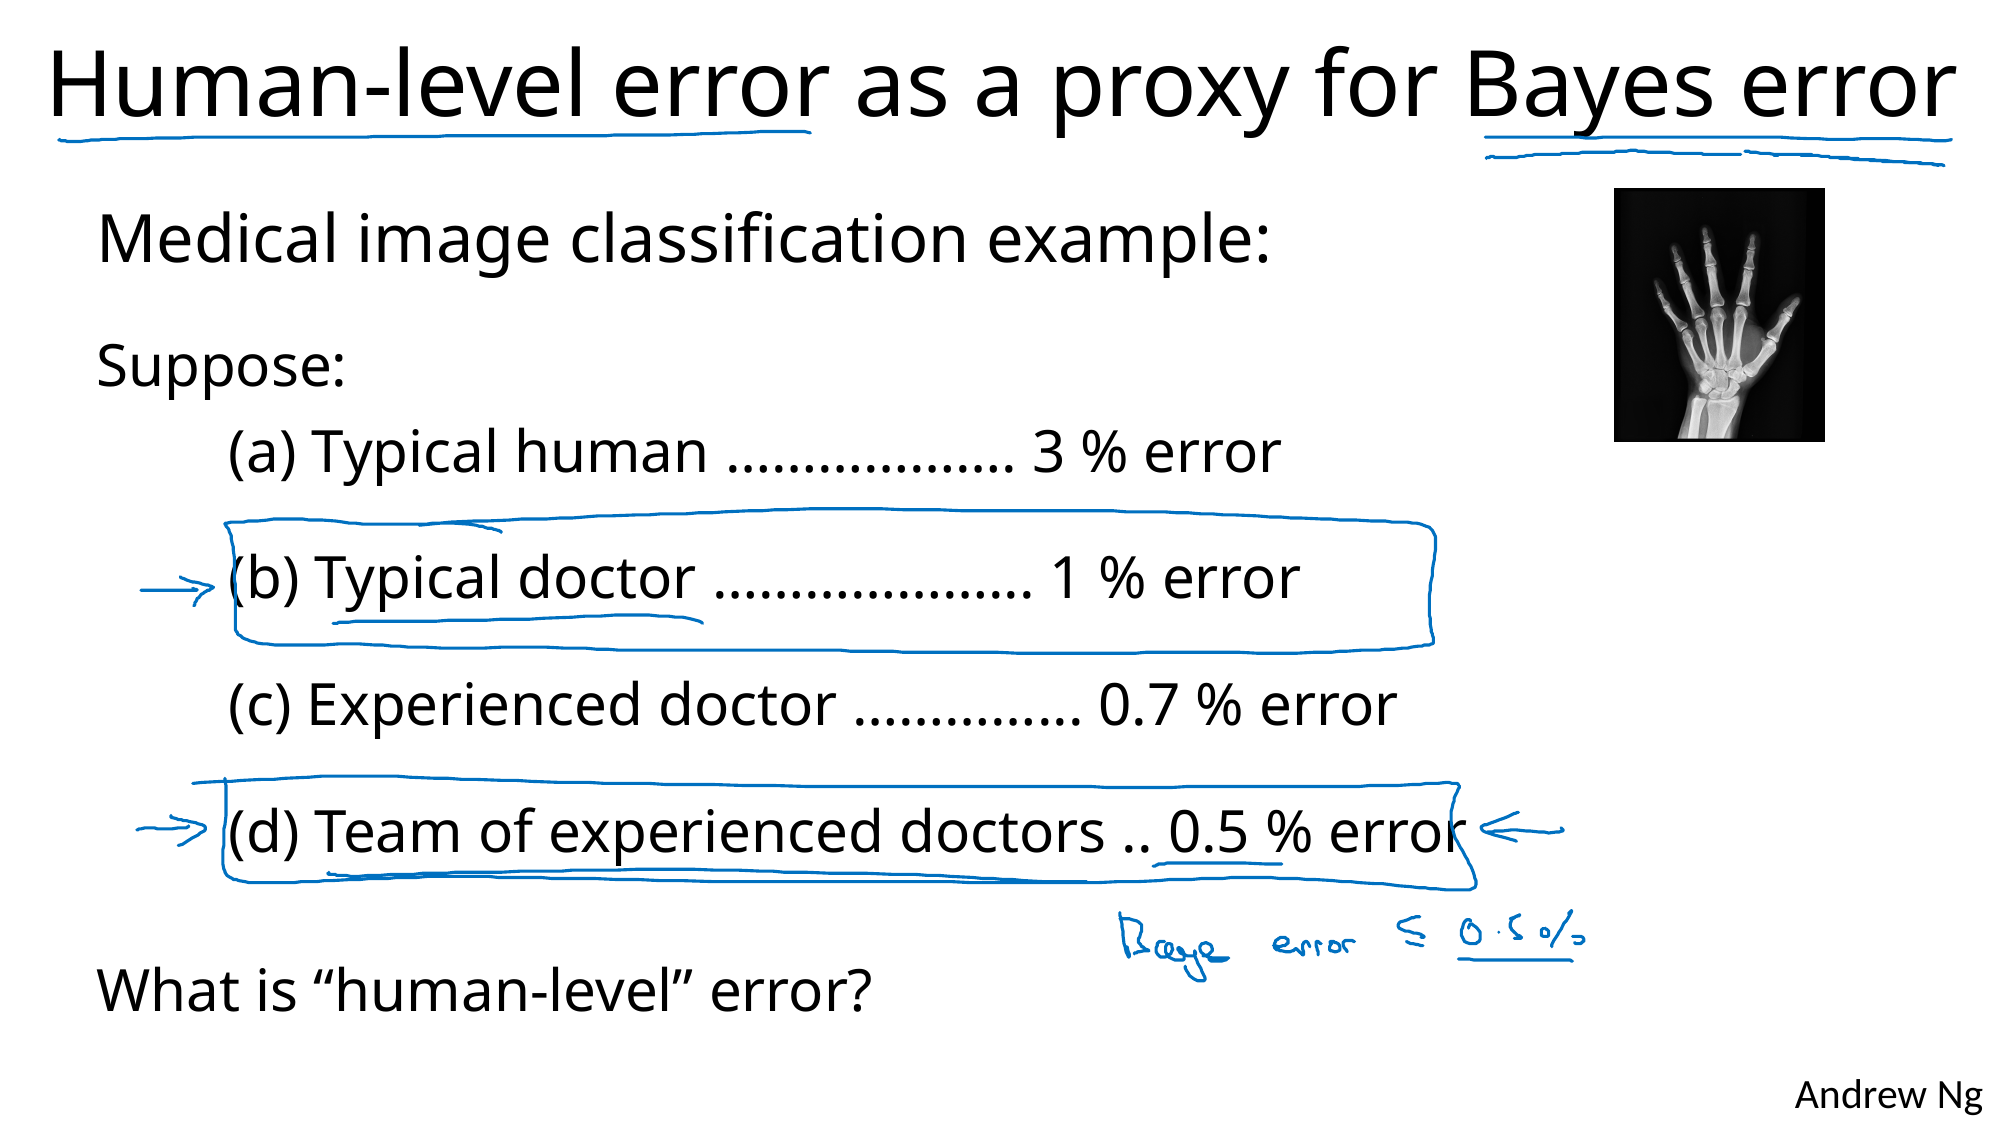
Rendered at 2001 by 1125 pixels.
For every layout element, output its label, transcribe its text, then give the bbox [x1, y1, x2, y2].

picture [133, 146, 1947, 985]
title Human-level error as a proxy for Bayes error [30, 29, 2000, 248]
text_box Medical image classification example: [81, 188, 133, 285]
picture [55, 129, 1955, 144]
text_box Suppose: [81, 320, 133, 407]
text_box What is “human-level” error? [81, 945, 903, 1032]
